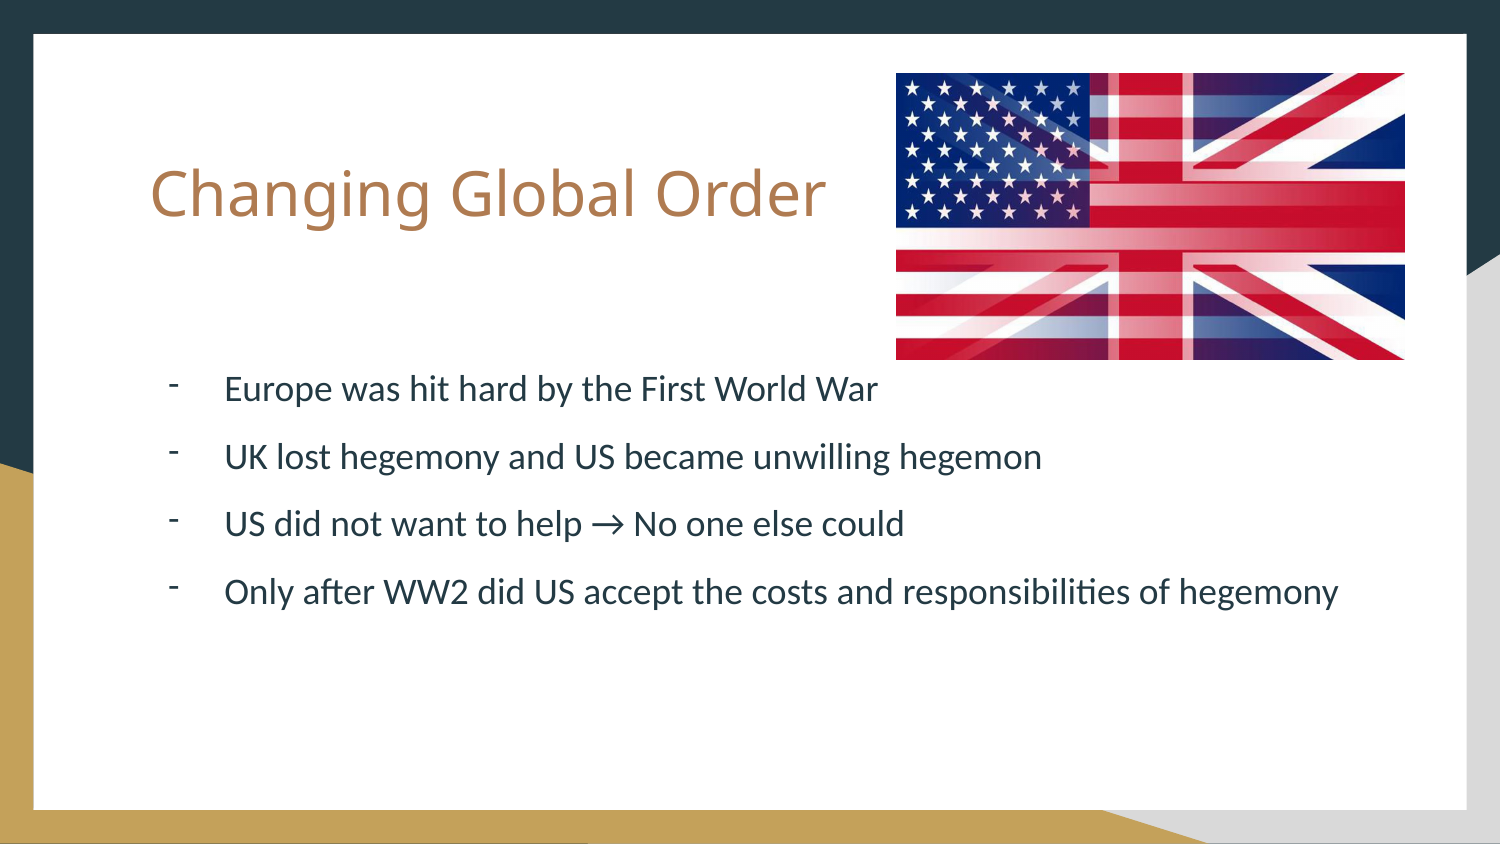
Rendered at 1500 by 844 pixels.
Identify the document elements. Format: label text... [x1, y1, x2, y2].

picture [896, 73, 1405, 360]
title Changing Global Order [134, 138, 896, 296]
list Europe was hit hard by the First World War UK lost hegemony and US became unwilling hegemon US did not want to help → No one else could Only after WW2 did US accept the costs and responsibilities of hegemony [134, 326, 1366, 729]
